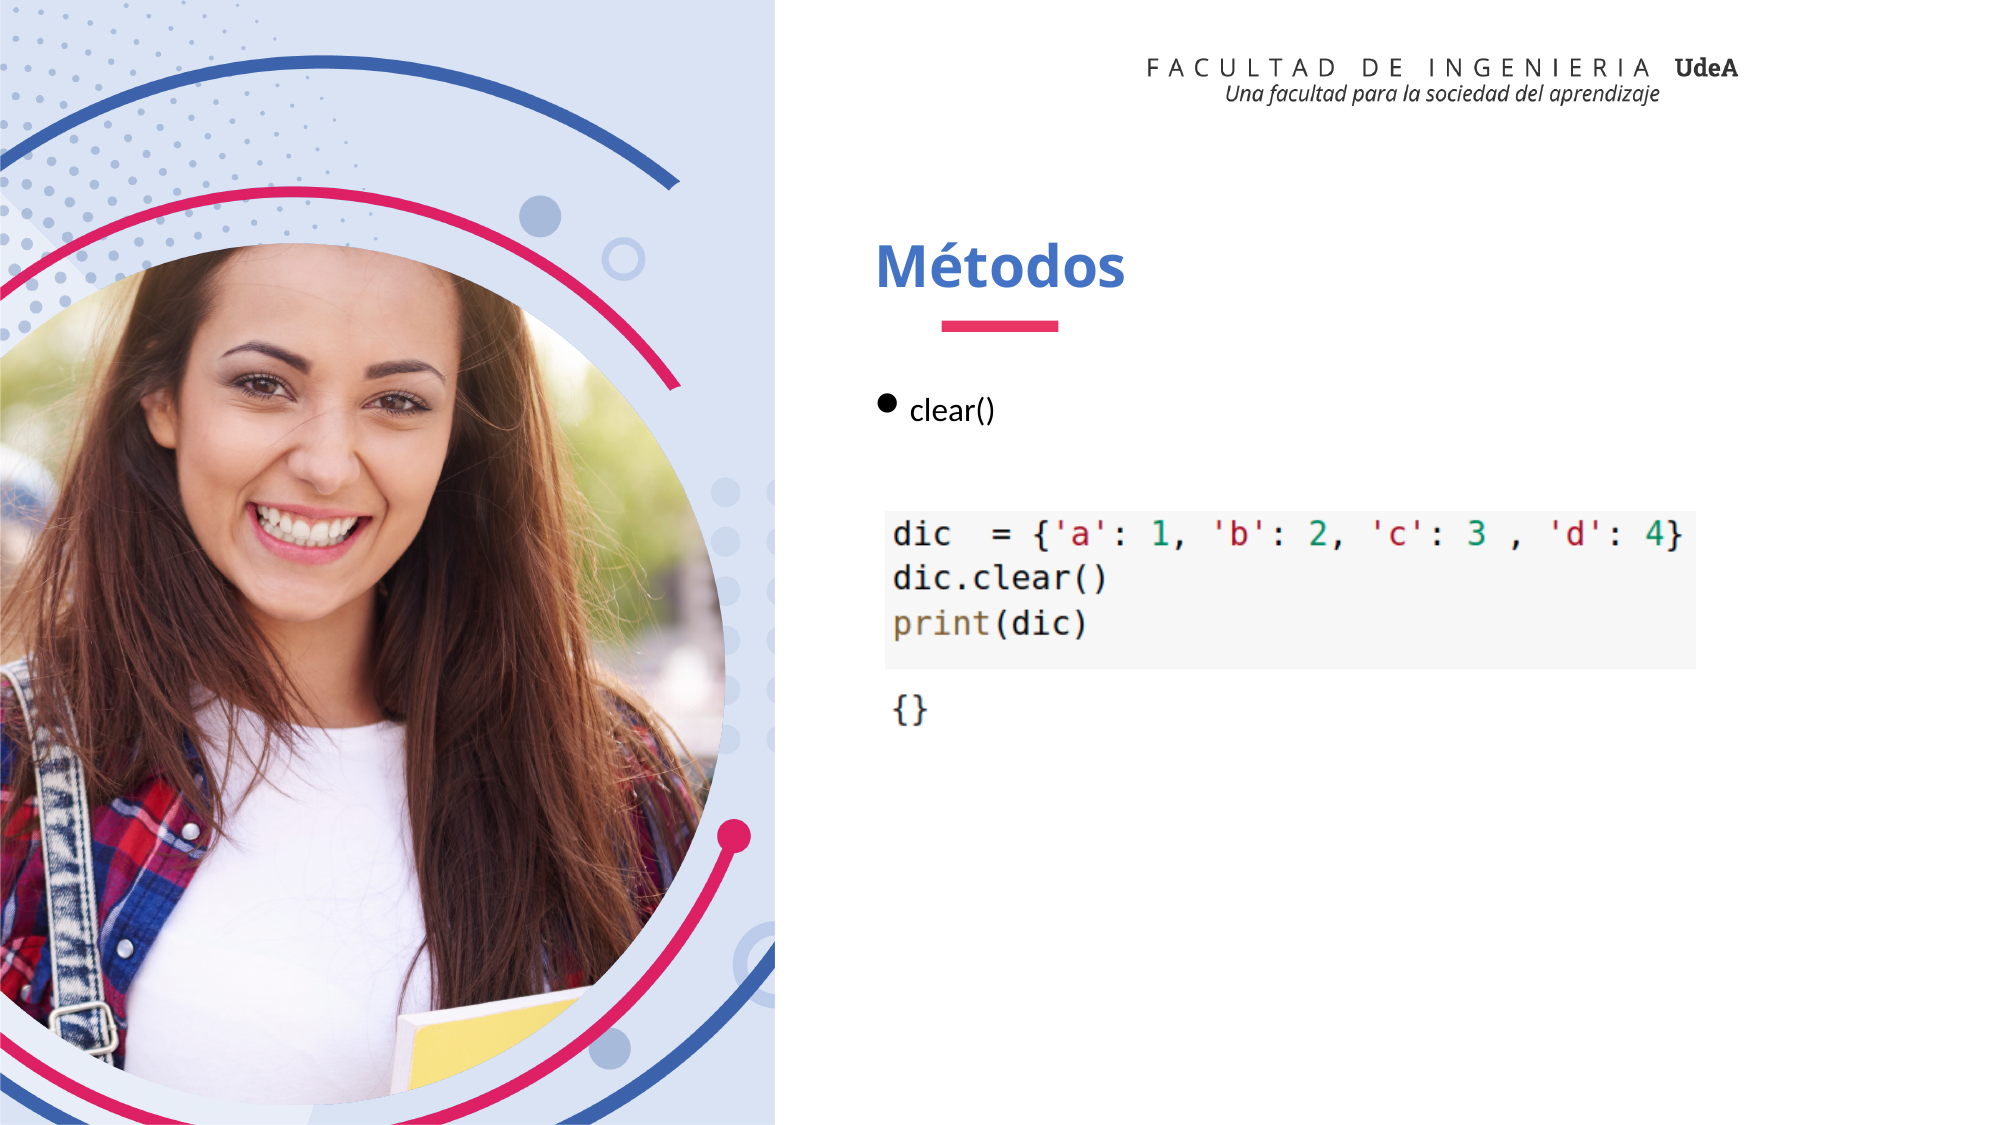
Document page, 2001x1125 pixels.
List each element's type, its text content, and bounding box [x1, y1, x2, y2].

text_box Métodos [859, 212, 1756, 324]
picture [0, 0, 775, 1125]
text_box clear() [859, 380, 1193, 436]
picture [885, 511, 1696, 745]
picture [1148, 57, 1738, 106]
